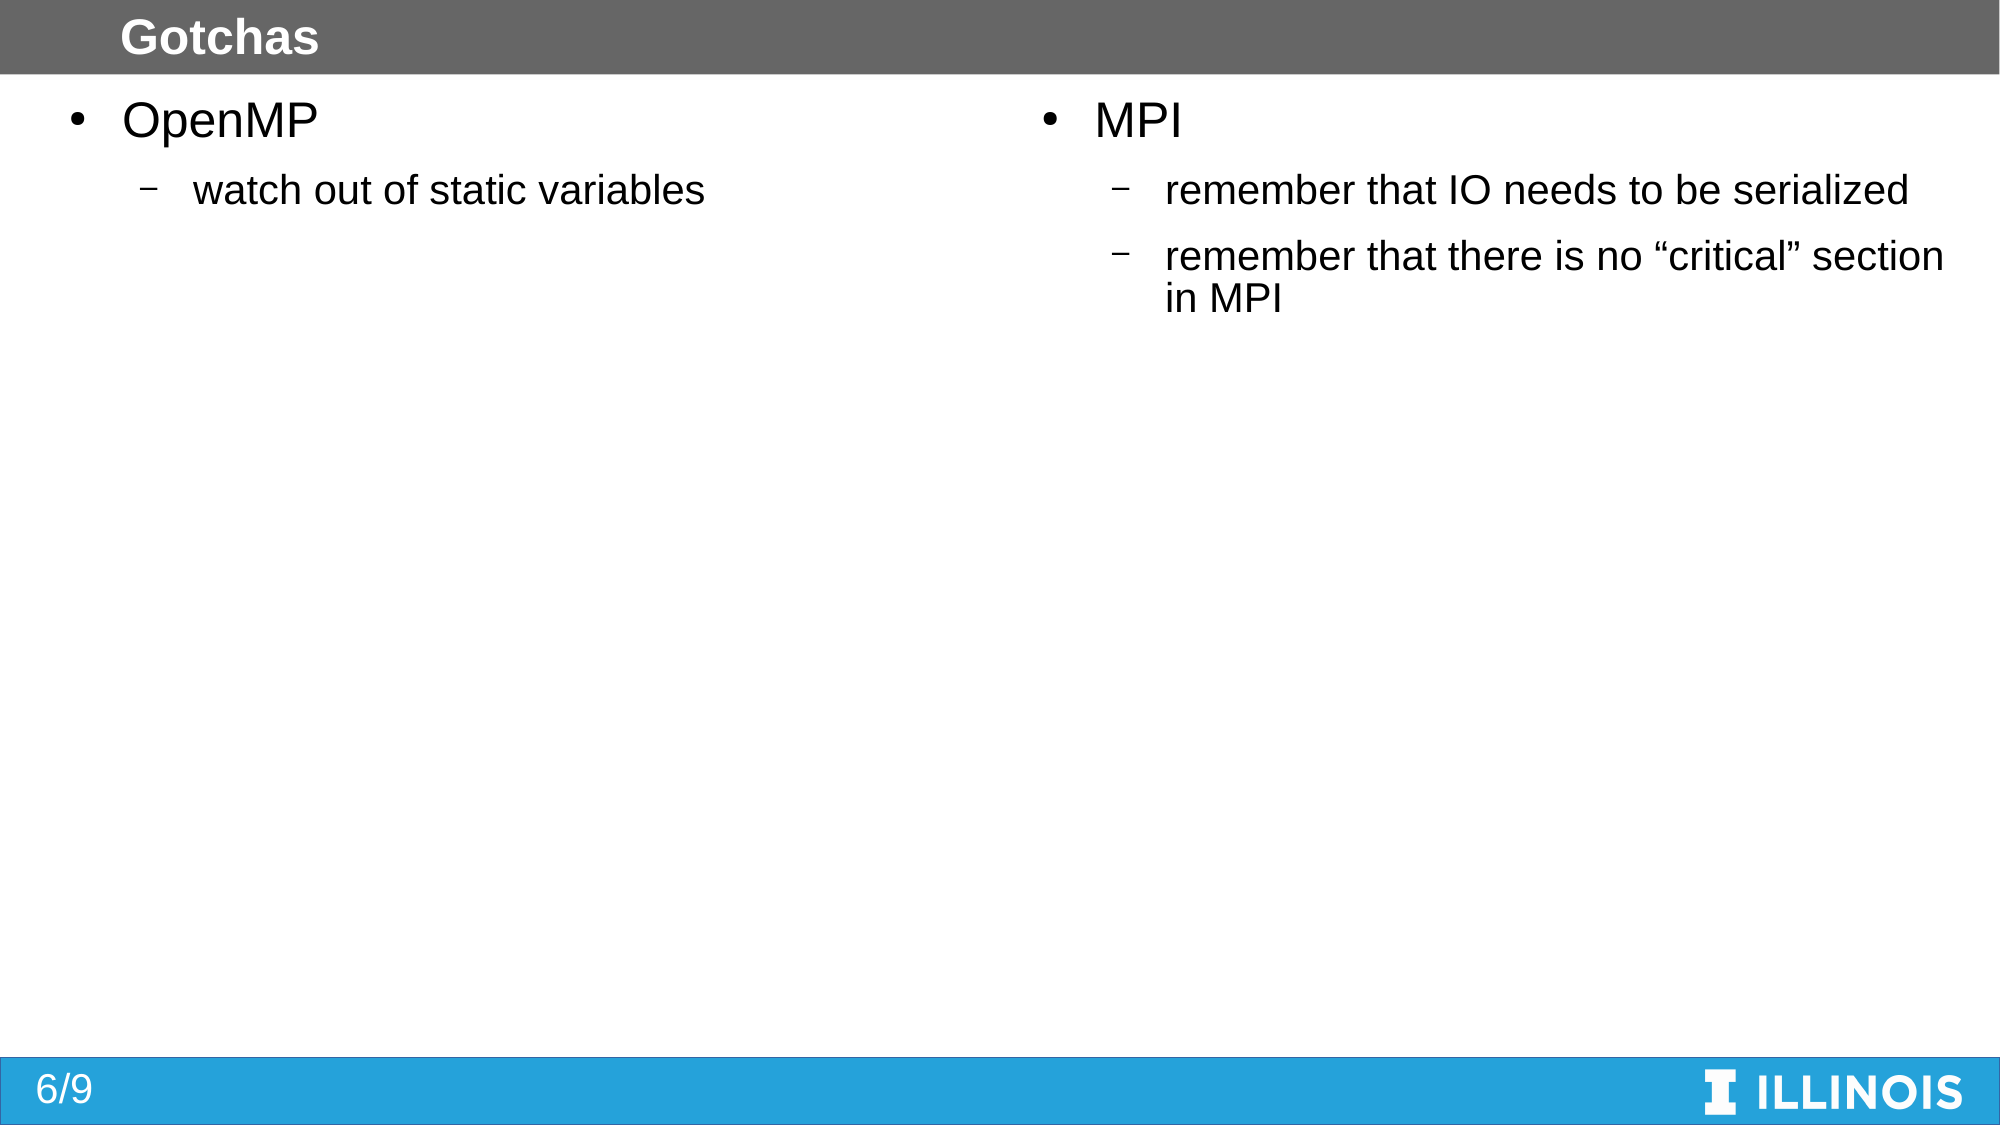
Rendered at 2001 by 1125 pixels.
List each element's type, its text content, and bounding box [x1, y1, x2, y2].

picture [1705, 1069, 1962, 1115]
list MPI remember that IO needs to be serialized remember that there is no “critical” section in MPI [1023, 97, 1950, 1058]
title Gotchas [0, 0, 2000, 75]
list OpenMP watch out of static variables [51, 97, 978, 1058]
